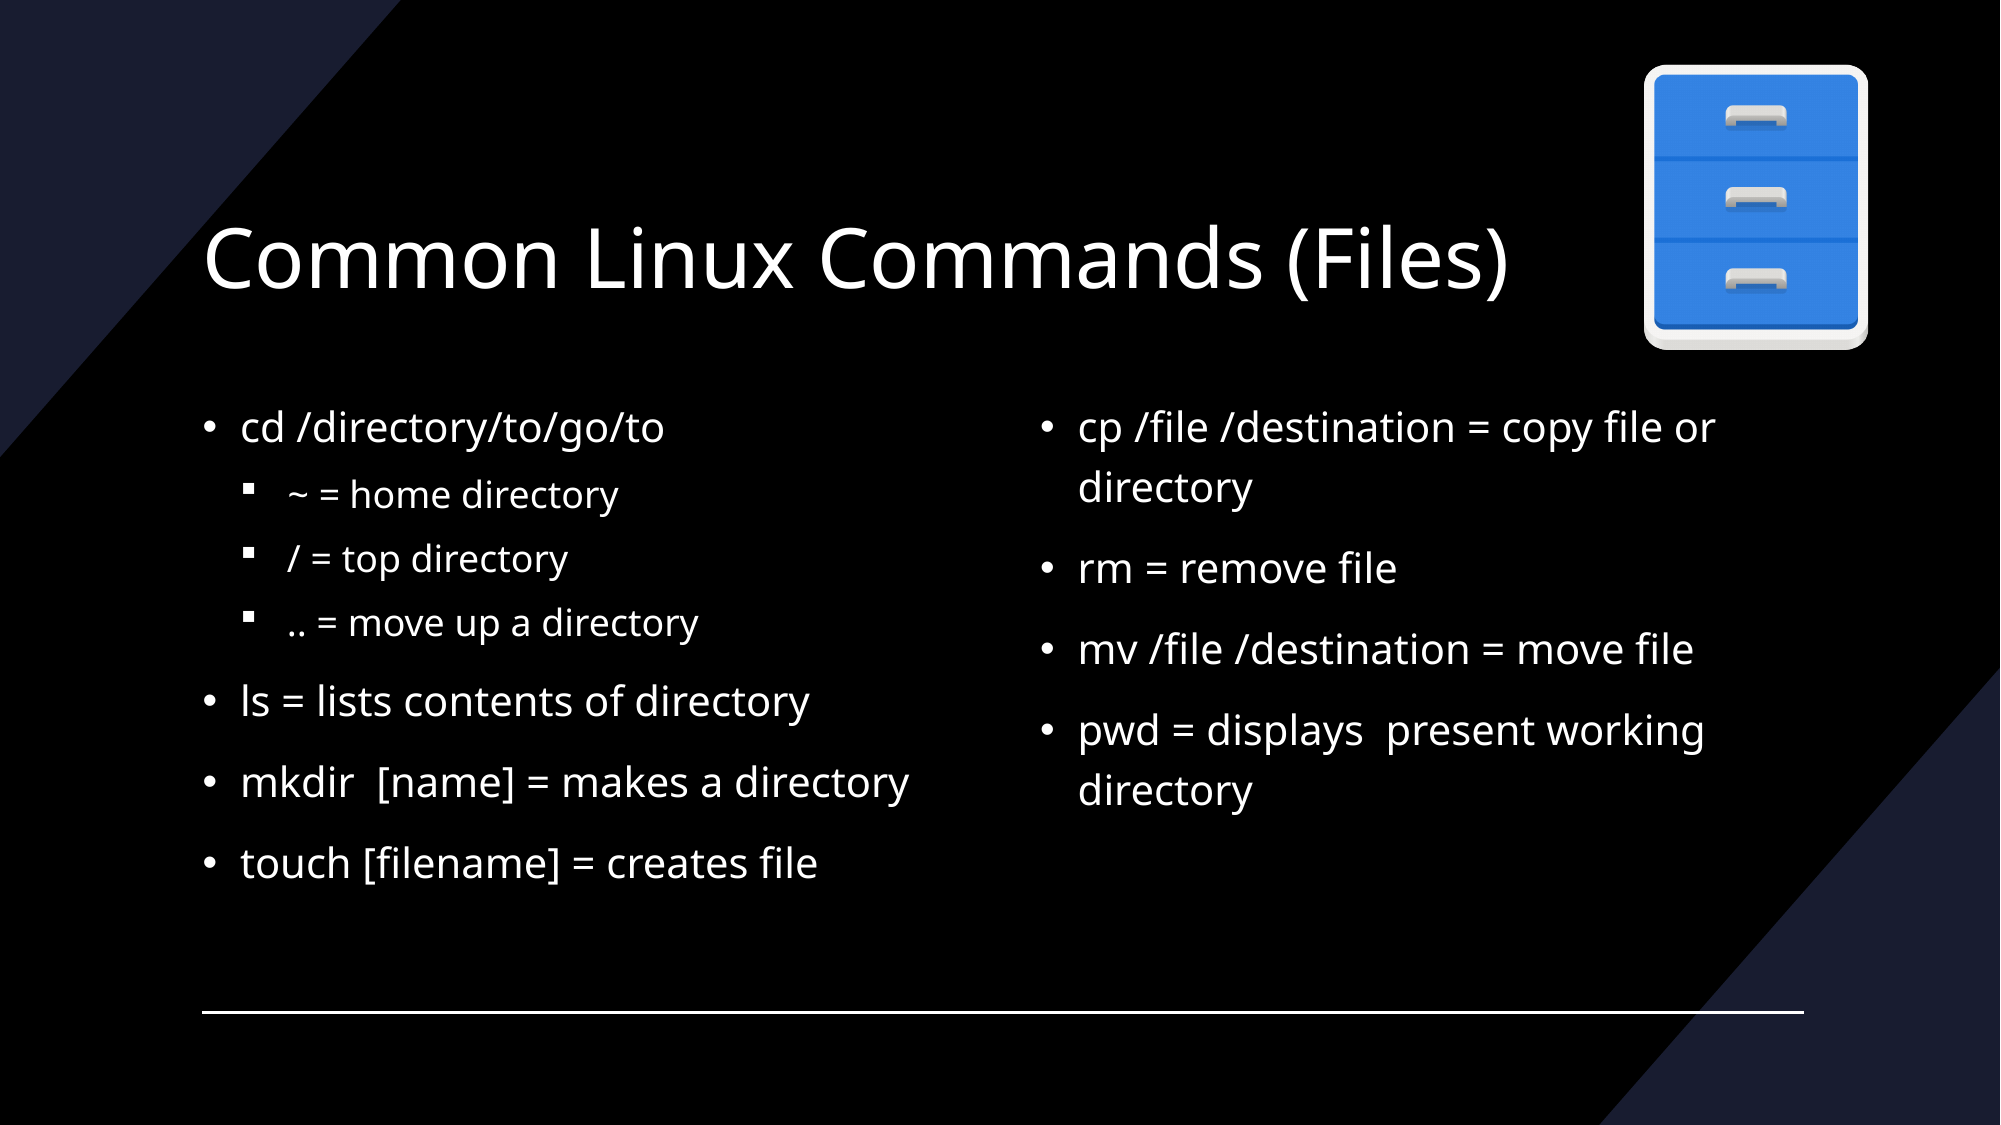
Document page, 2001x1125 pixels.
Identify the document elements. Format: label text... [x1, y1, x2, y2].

picture [1593, 44, 1919, 370]
list cd /directory/to/go/to ~ = home directory / = top directory .. = move up a directory ls = lists contents of directory mkdir [name] = makes a directory touch [filename] = creates file [187, 383, 975, 967]
list cp /file /destination = copy file or directory rm = remove file mv /file /destination = move file pwd = displays present working directory [1025, 383, 1813, 967]
title Common Linux Commands (Files) [187, 143, 1593, 367]
